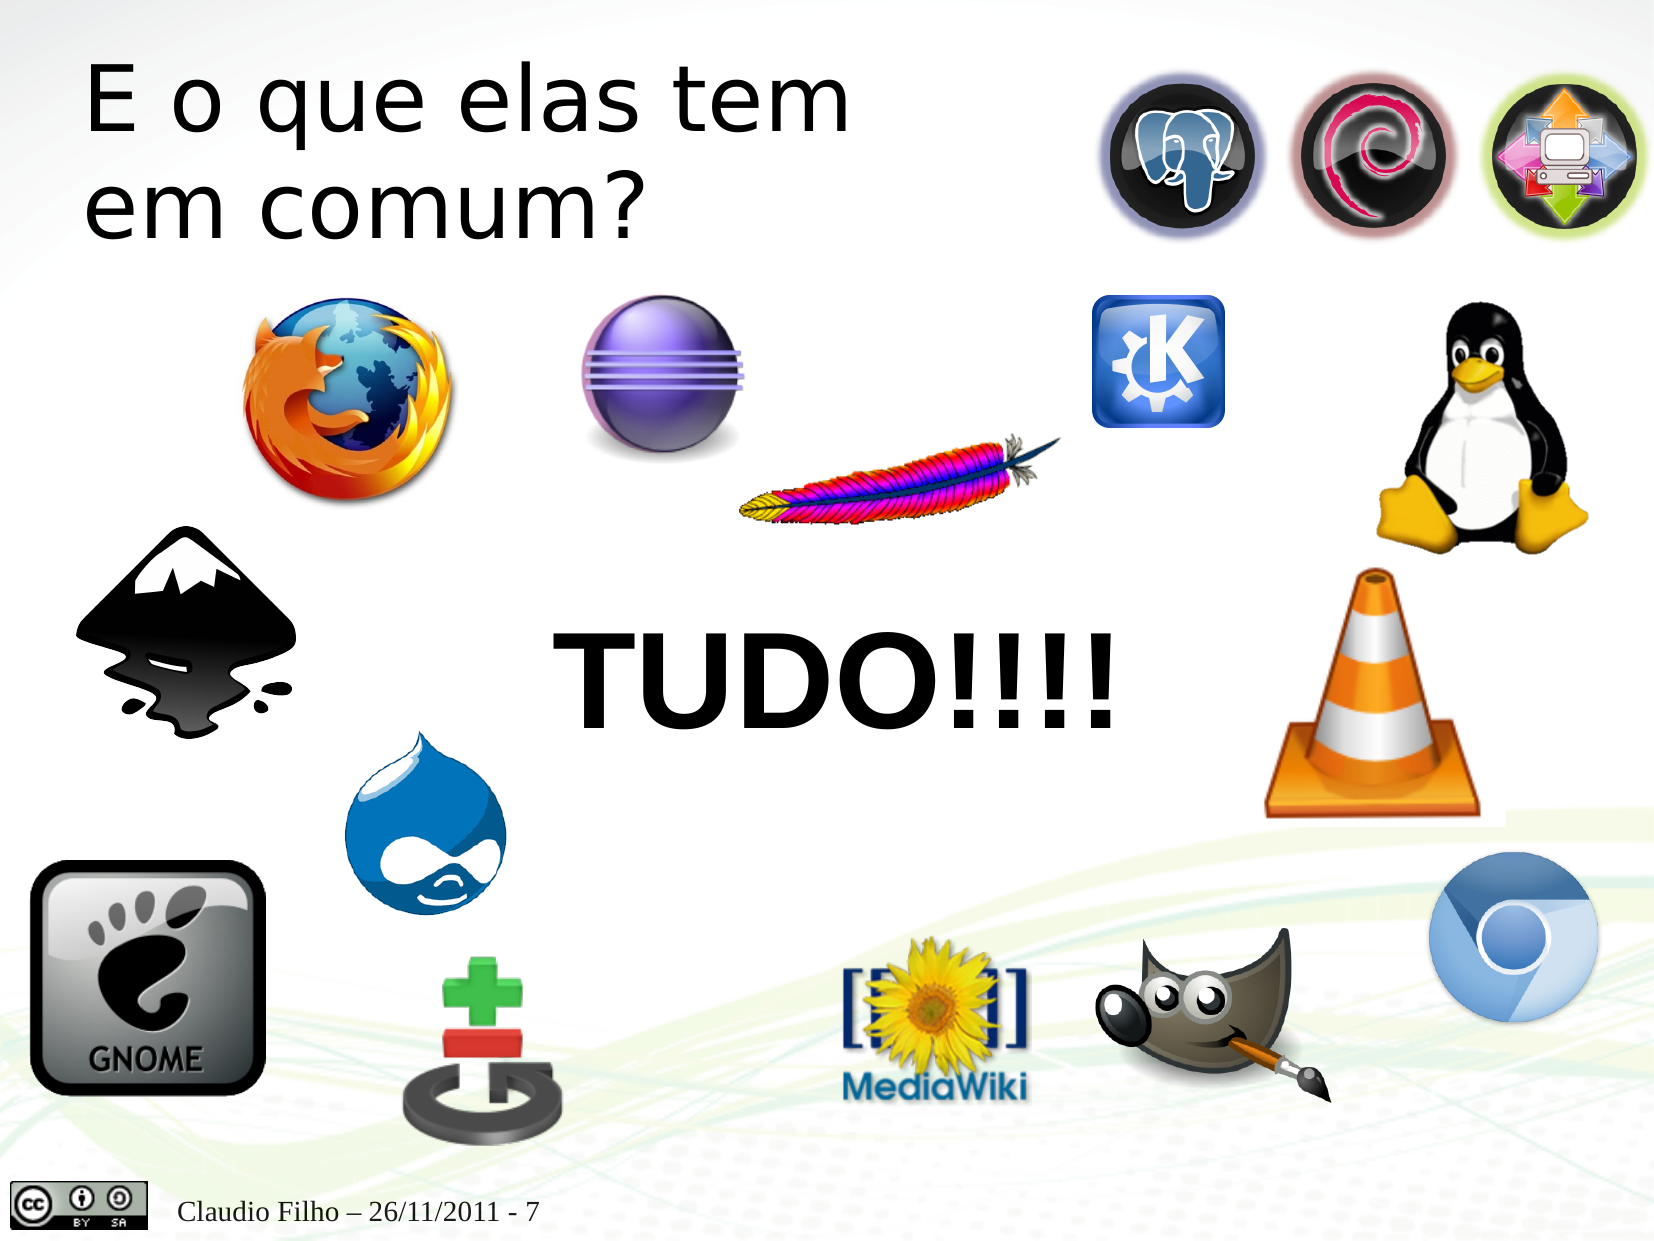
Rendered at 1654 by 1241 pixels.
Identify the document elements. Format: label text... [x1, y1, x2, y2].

picture [1092, 885, 1338, 1131]
picture [838, 924, 1032, 1117]
picture [76, 526, 562, 916]
text_box TUDO!!!! [537, 596, 1140, 766]
picture [383, 951, 584, 1152]
picture [10, 1181, 148, 1230]
picture [29, 860, 266, 1097]
picture [0, 0, 1654, 827]
picture [1417, 840, 1610, 1034]
title E o que elas tem em comum? [82, 45, 1241, 261]
